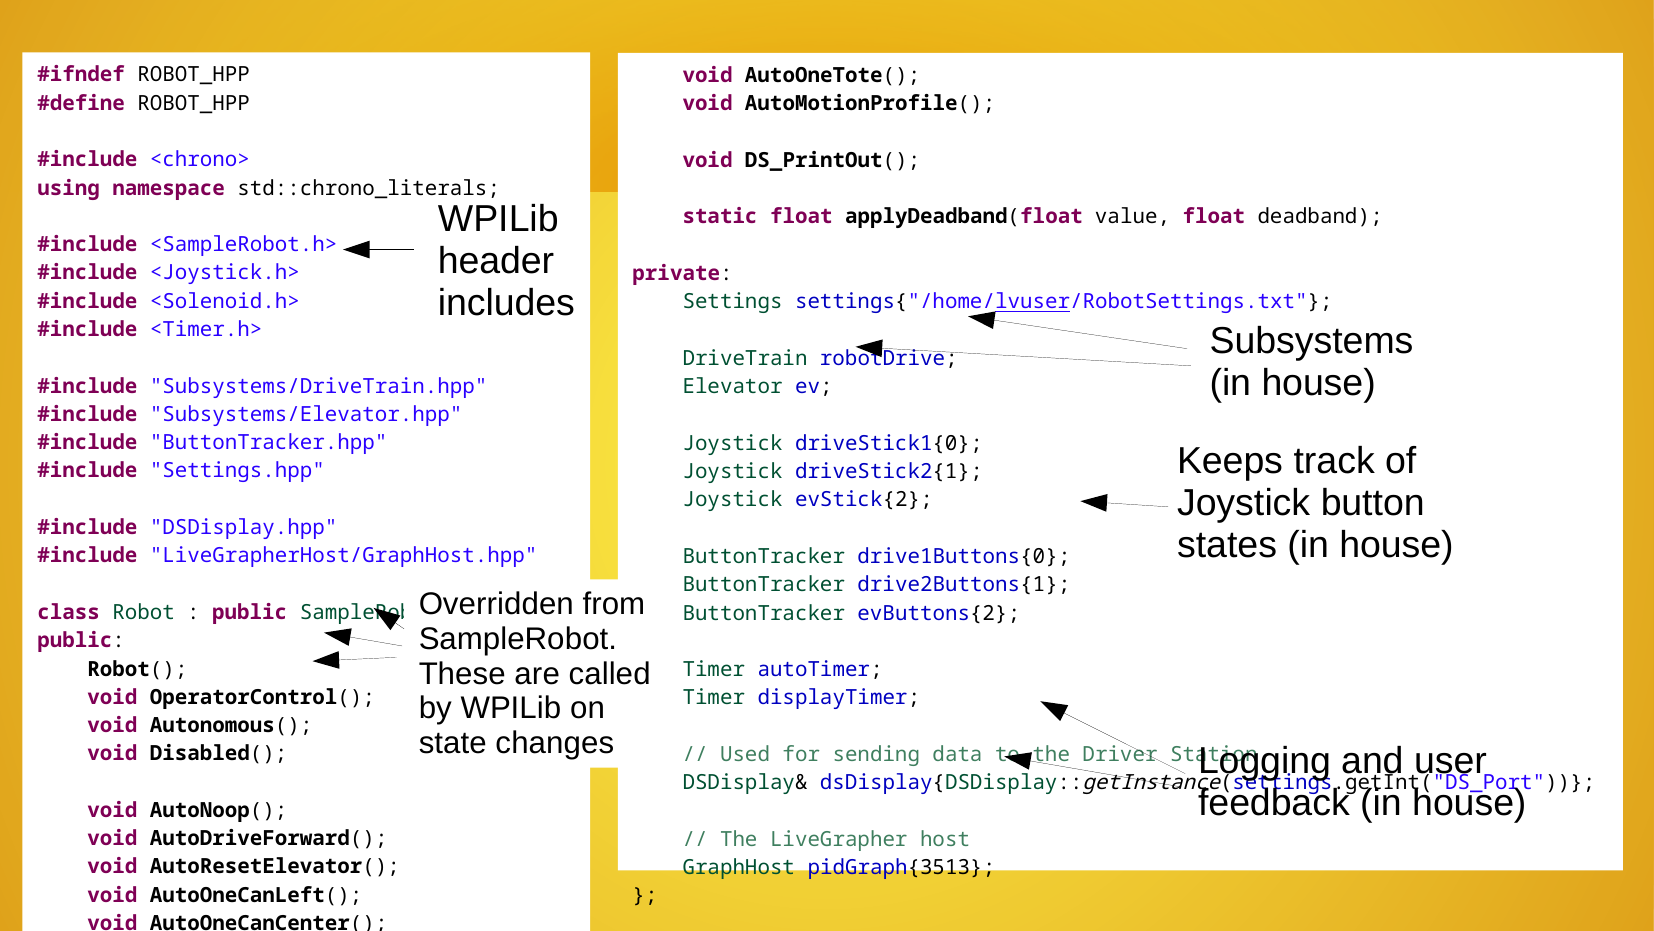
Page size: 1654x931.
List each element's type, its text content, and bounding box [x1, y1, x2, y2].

text_box #ifndef ROBOT_HPP #define ROBOT_HPP #include <chrono> using namespace std::chrono_literals; #include <SampleRobot.h> #include <Joystick.h> #include <Solenoid.h> #include <Timer.h> #include "Subsystems/DriveTrain.hpp" #include "Subsystems/Elevator.hpp" #include "ButtonTracker.hpp" #include "Settings.hpp" #include "DSDisplay.hpp" #include "LiveGrapherHost/GraphHost.hpp" class Robot : public SampleRobot { public: Robot(); void OperatorControl(); void Autonomous(); void Disabled(); void AutoNoop(); void AutoDriveForward(); void AutoResetElevator(); void AutoOneCanLeft(); void AutoOneCanCenter(); void AutoOneCanRight(); [22, 52, 591, 871]
text_box Overridden from SampleRobot. These are called by WPILib on state changes [403, 579, 677, 768]
text_box Subsystems (in house) [1194, 312, 1443, 412]
text_box void AutoOneTote(); void AutoMotionProfile(); void DS_PrintOut(); static float applyDeadband(float value, float deadband); private: Settings settings{"/home/lvuser/RobotSettings.txt"}; DriveTrain robotDrive; Elevator ev; Joystick driveStick1{0}; Joystick driveStick2{1}; Joystick evStick{2}; ButtonTracker drive1Buttons{0}; ButtonTracker drive2Buttons{1}; ButtonTracker evButtons{2}; Timer autoTimer; Timer displayTimer; // Used for sending data to the Driver Station DSDisplay& dsDisplay{DSDisplay::getInstance(settings.getInt("DS_Port"))}; // The LiveGrapher host GraphHost pidGraph{3513}; }; #endif // ROBOT_HPP [617, 52, 1623, 871]
text_box Keeps track of Joystick button states (in house) [1162, 432, 1548, 584]
text_box WPILib header includes [423, 189, 597, 331]
text_box Logging and user feedback (in house) [1183, 731, 1569, 831]
